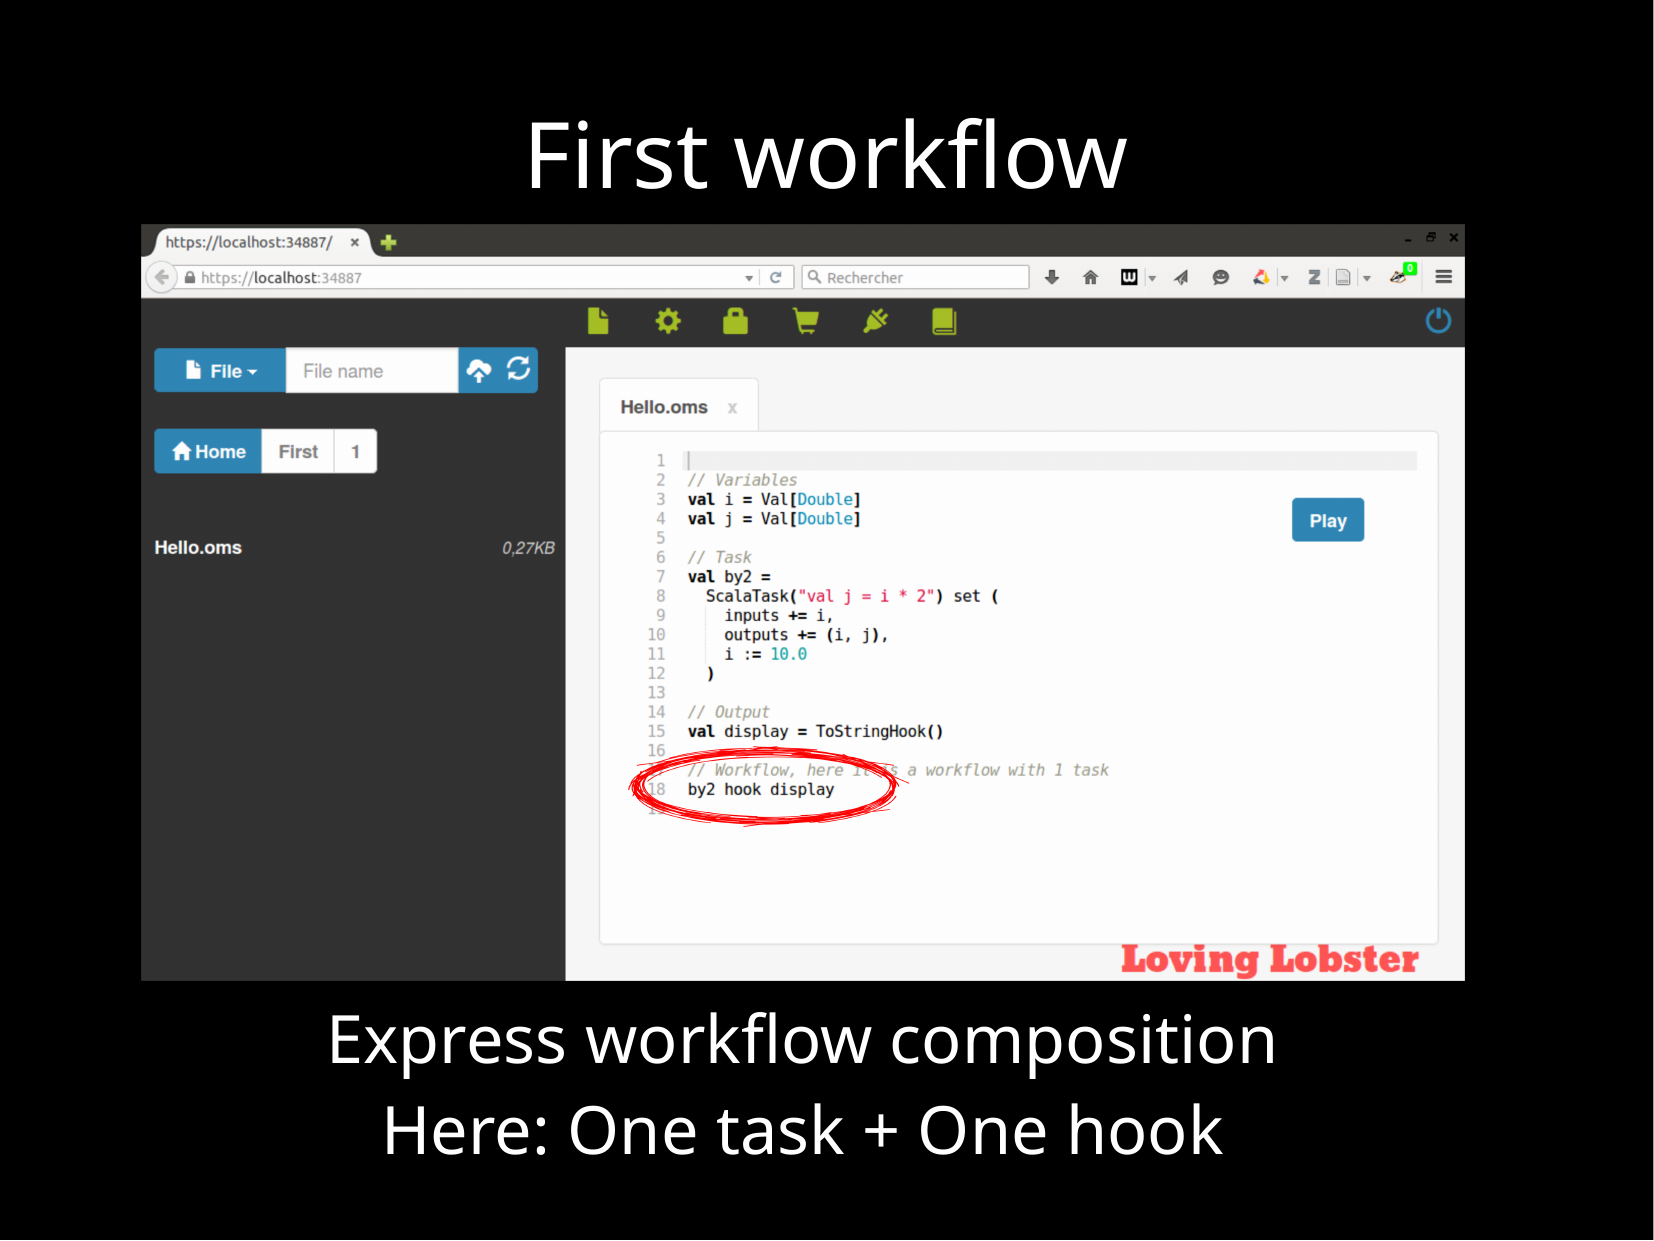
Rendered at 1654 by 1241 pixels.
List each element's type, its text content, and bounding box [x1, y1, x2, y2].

list Express workflow composition Here: One task + One hook [59, 992, 1548, 1222]
title First workflow [82, 49, 1571, 257]
picture [141, 224, 1465, 981]
